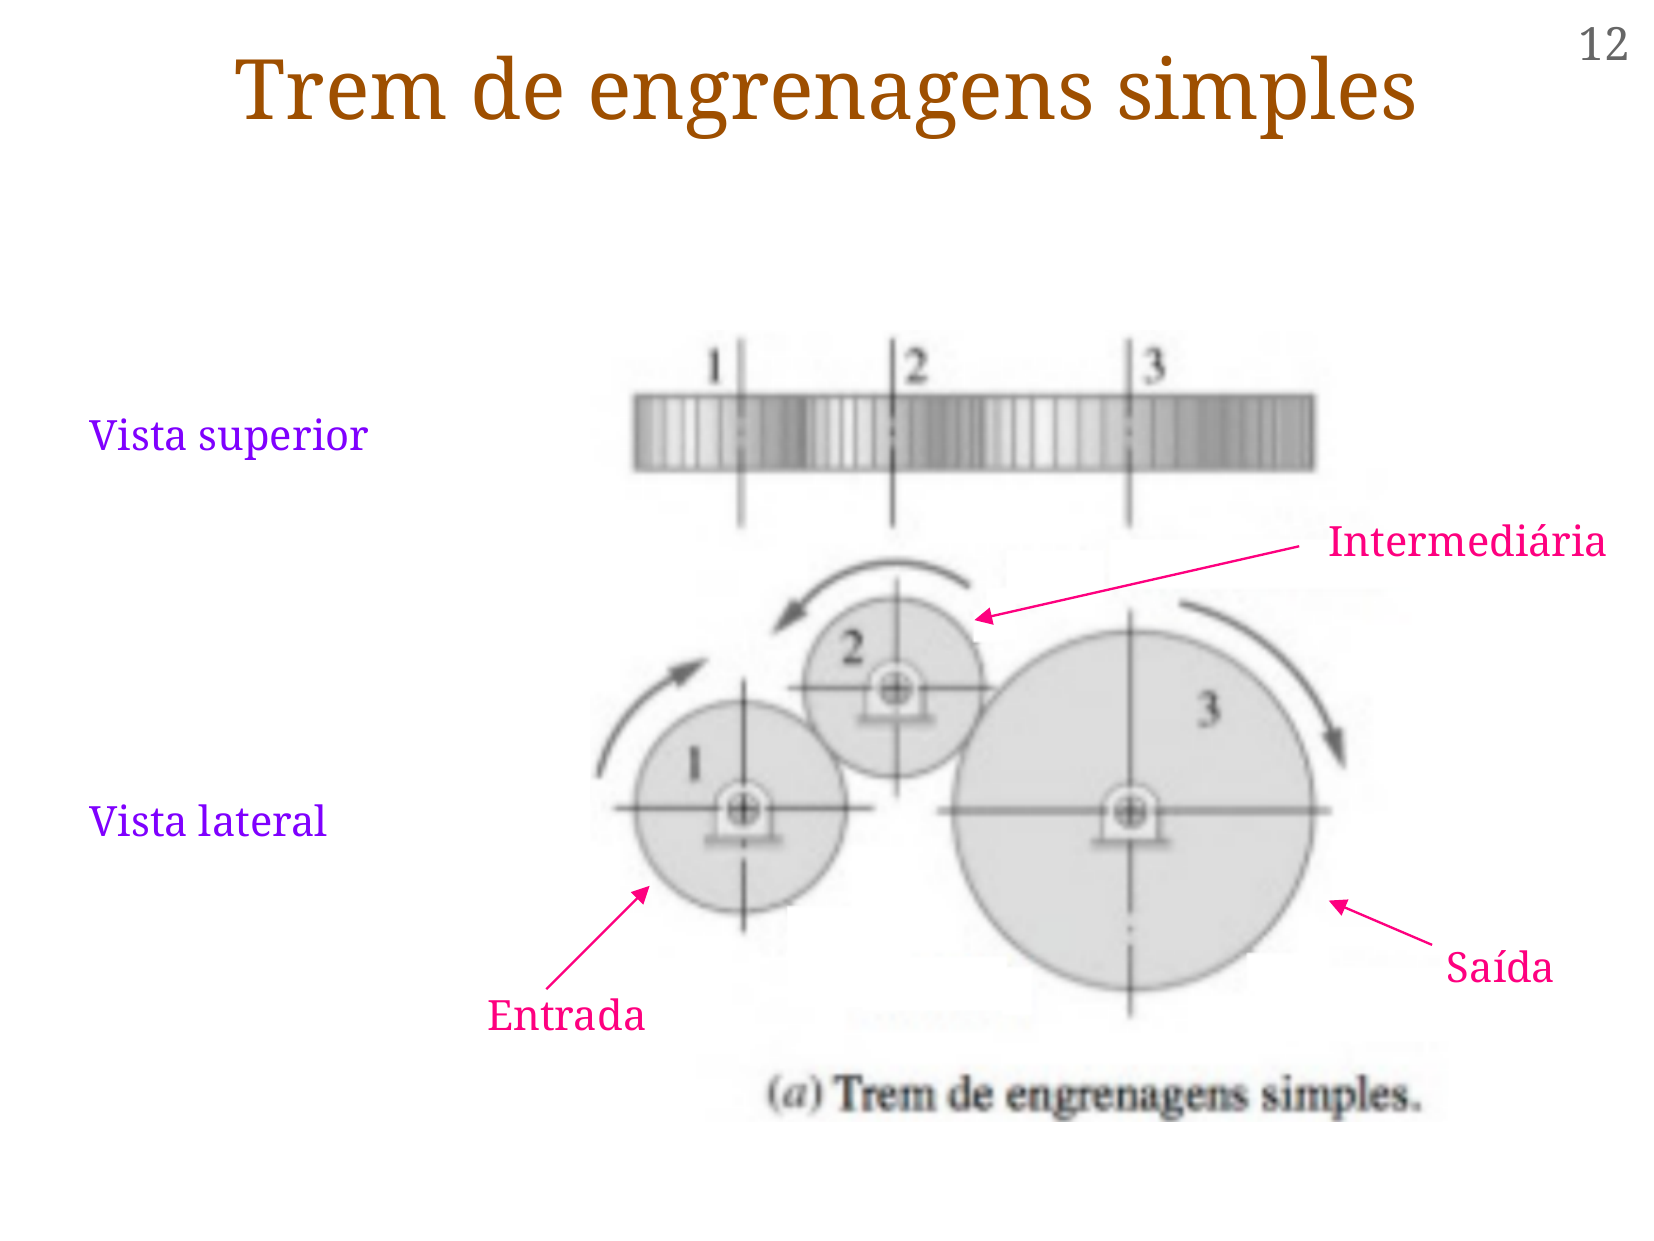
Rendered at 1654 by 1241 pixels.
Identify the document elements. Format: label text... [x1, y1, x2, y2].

text_box Vista lateral [74, 784, 343, 857]
picture [590, 330, 1449, 1123]
title Trem de engrenagens simples [59, 29, 1595, 148]
text_box Vista superior [74, 398, 384, 471]
text_box Entrada [472, 978, 662, 1108]
text_box Saída [1432, 930, 1610, 1002]
text_box Intermediária [1313, 503, 1624, 576]
